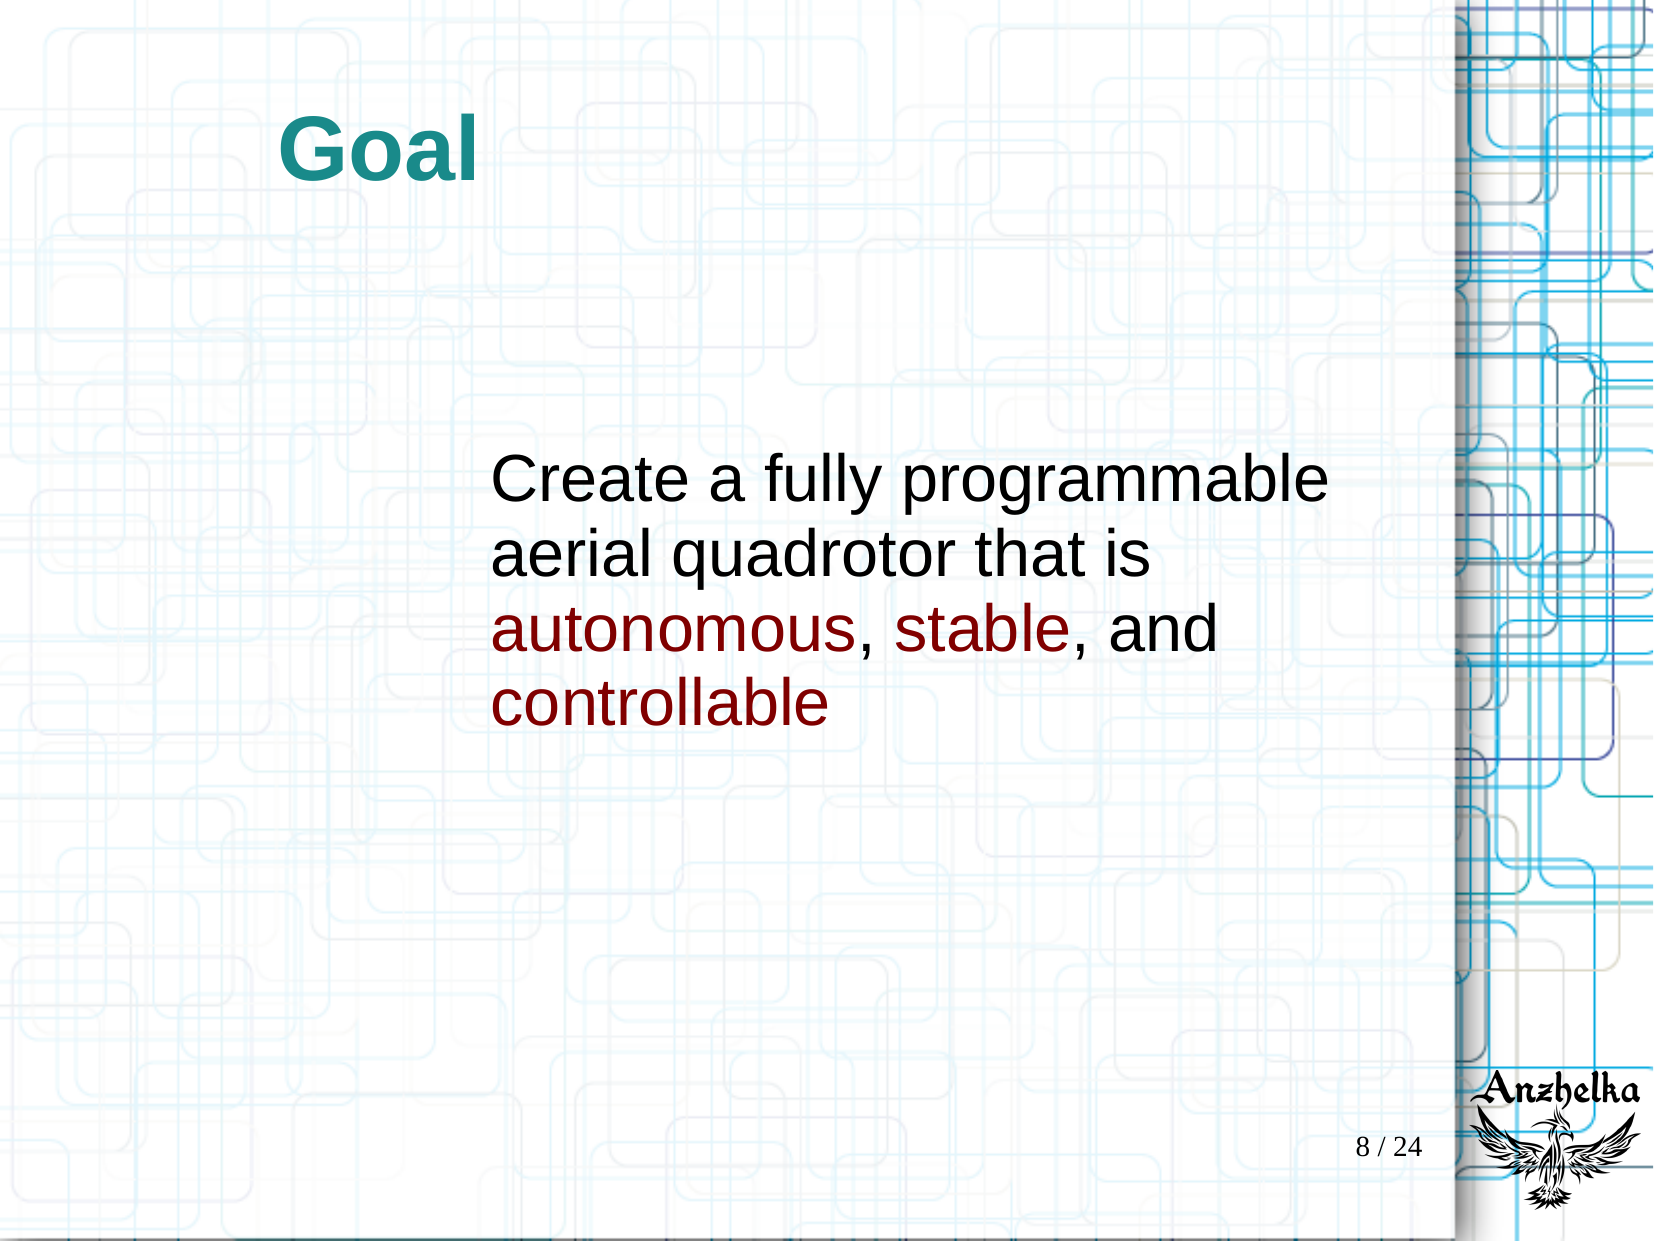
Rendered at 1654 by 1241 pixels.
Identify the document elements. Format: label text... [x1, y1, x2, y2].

picture [0, 0, 1654, 1241]
title Goal [0, 45, 1058, 253]
list Create a fully programmable aerial quadrotor that is autonomous, stable, and controllable [419, 441, 1380, 1241]
